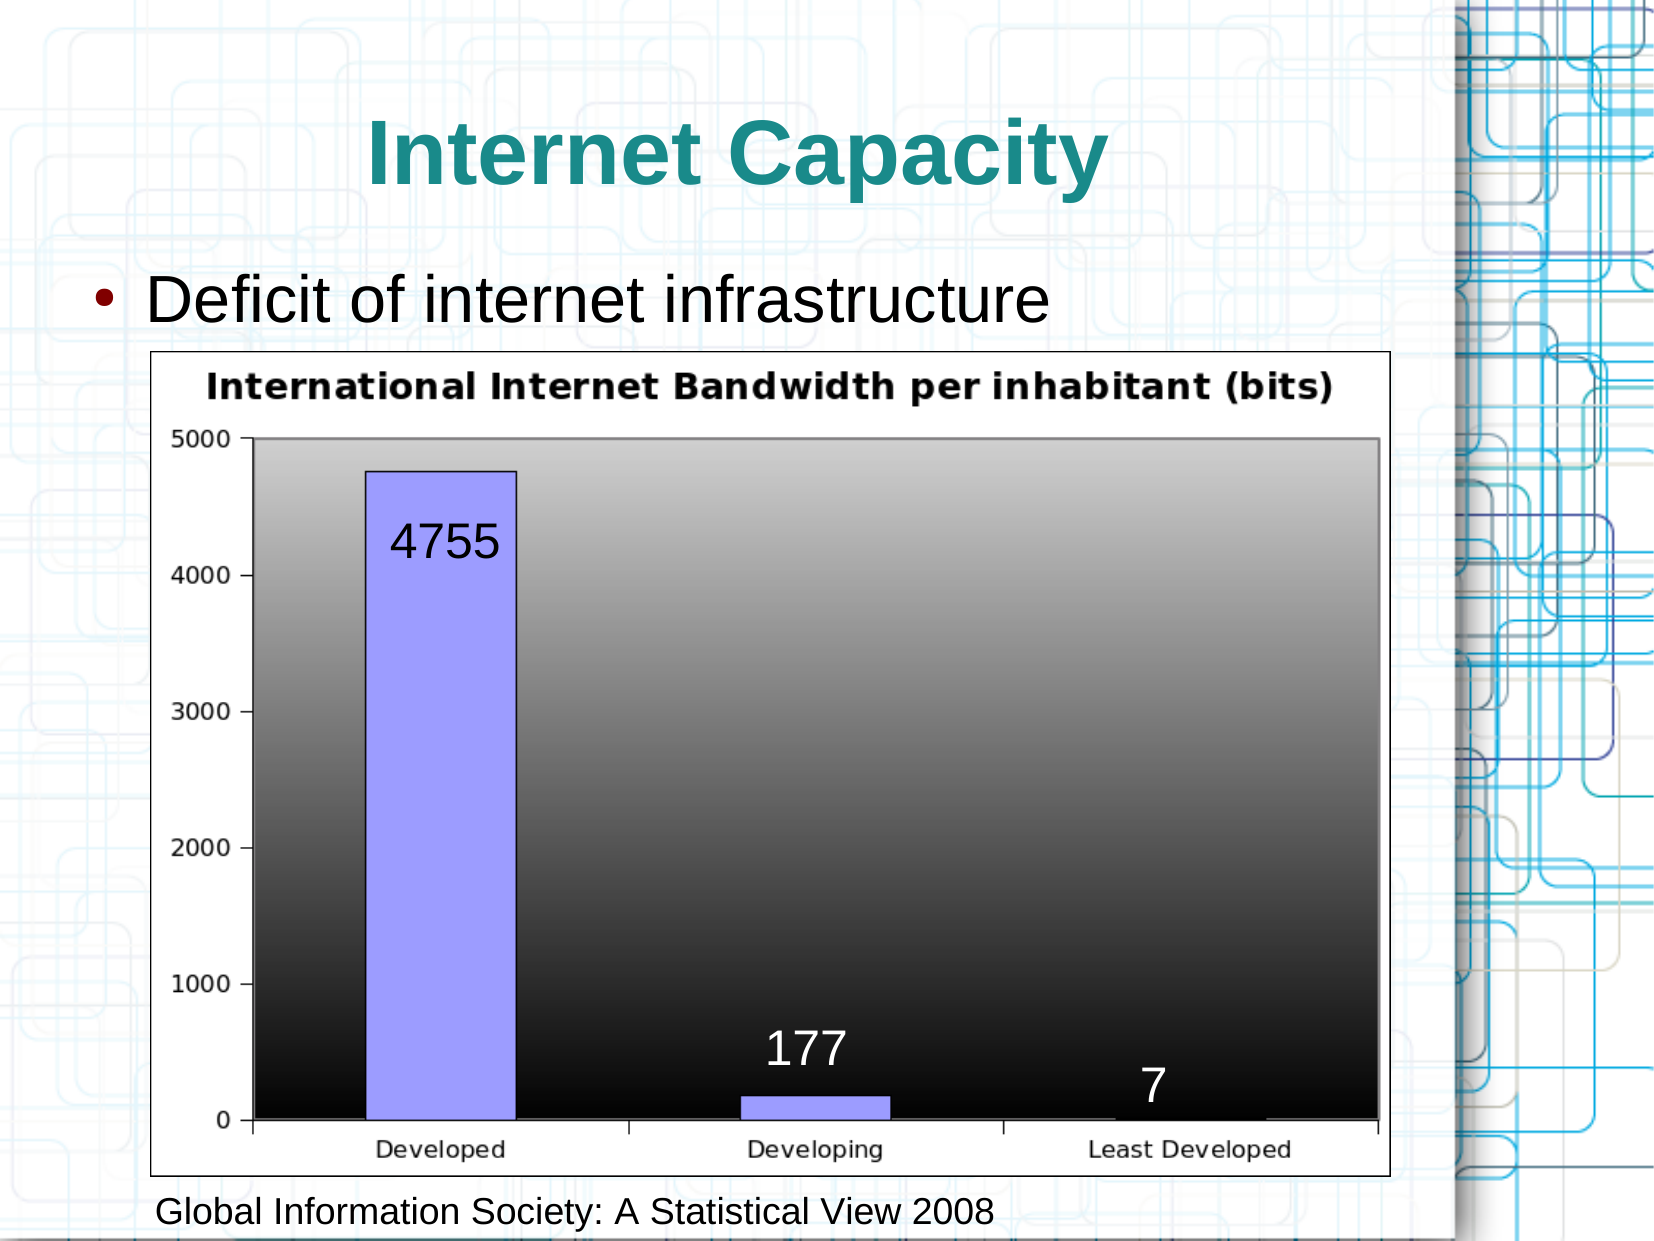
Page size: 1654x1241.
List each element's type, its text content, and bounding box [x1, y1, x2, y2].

text_box 4755 [375, 505, 563, 577]
picture [0, 0, 1654, 1241]
list Deficit of internet infrastructure [75, 262, 1410, 1067]
text_box Global Information Society: A Statistical View 2008 [140, 1183, 1078, 1241]
title Internet Capacity [59, 56, 1418, 250]
text_box 177 [750, 1012, 901, 1088]
text_box 7 [1125, 1050, 1276, 1121]
